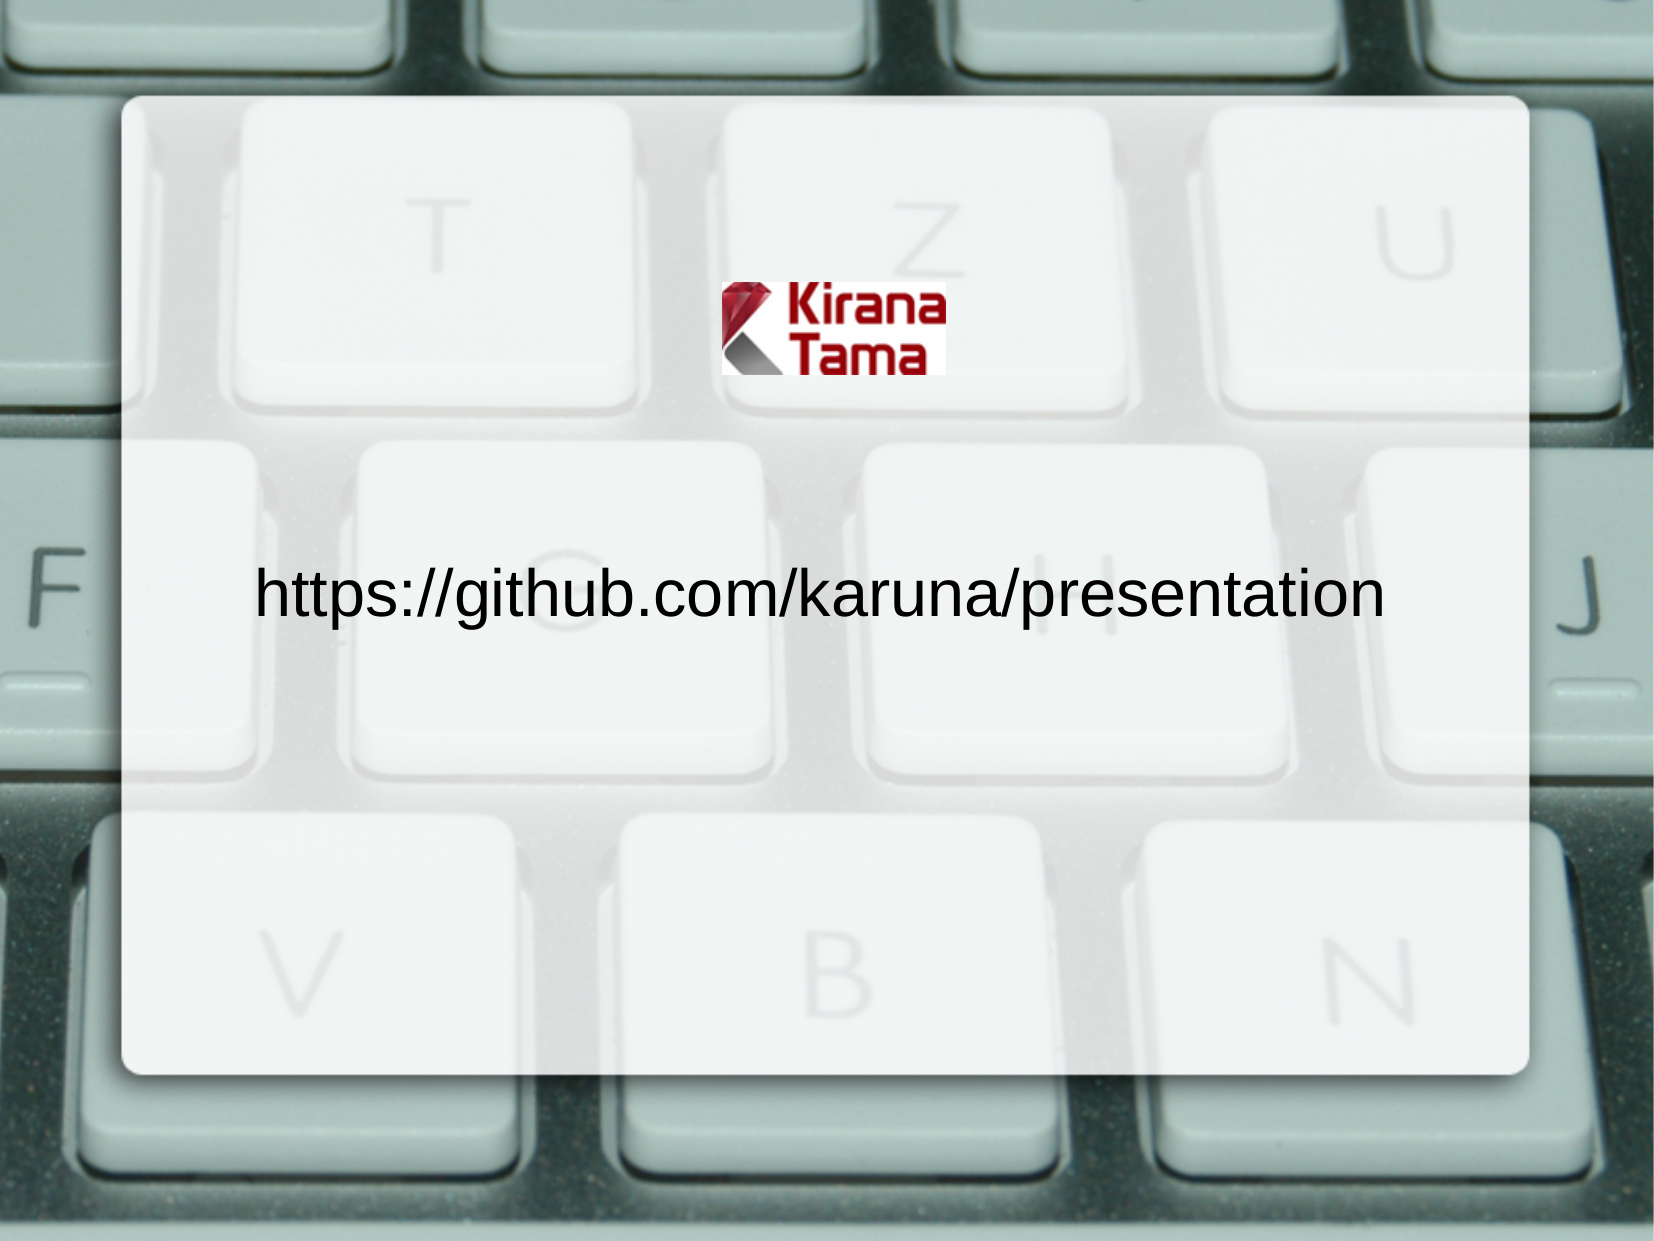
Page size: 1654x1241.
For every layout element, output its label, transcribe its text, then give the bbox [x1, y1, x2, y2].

text_box https://github.com/karuna/presentation [135, 117, 1506, 1066]
picture [0, 0, 1654, 1241]
